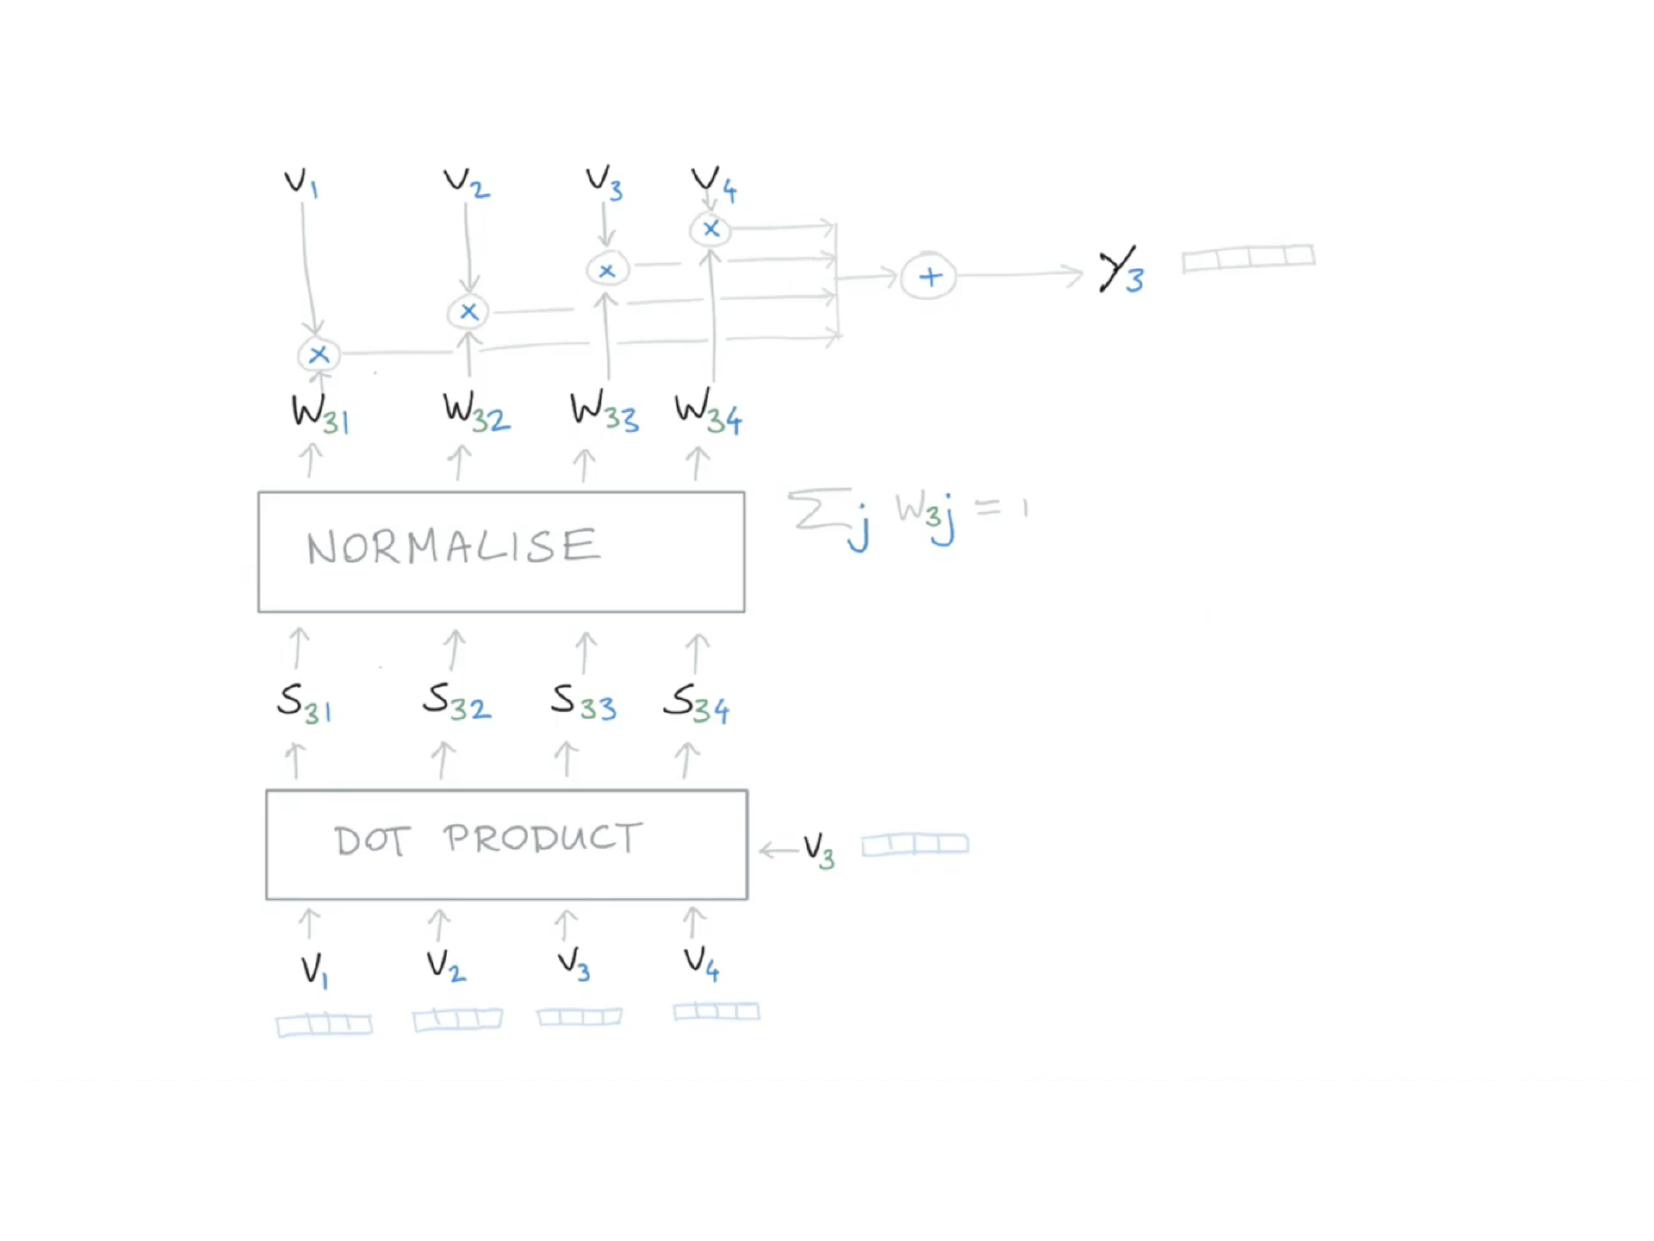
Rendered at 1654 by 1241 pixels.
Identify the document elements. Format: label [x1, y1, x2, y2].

picture [11, 150, 1654, 1081]
